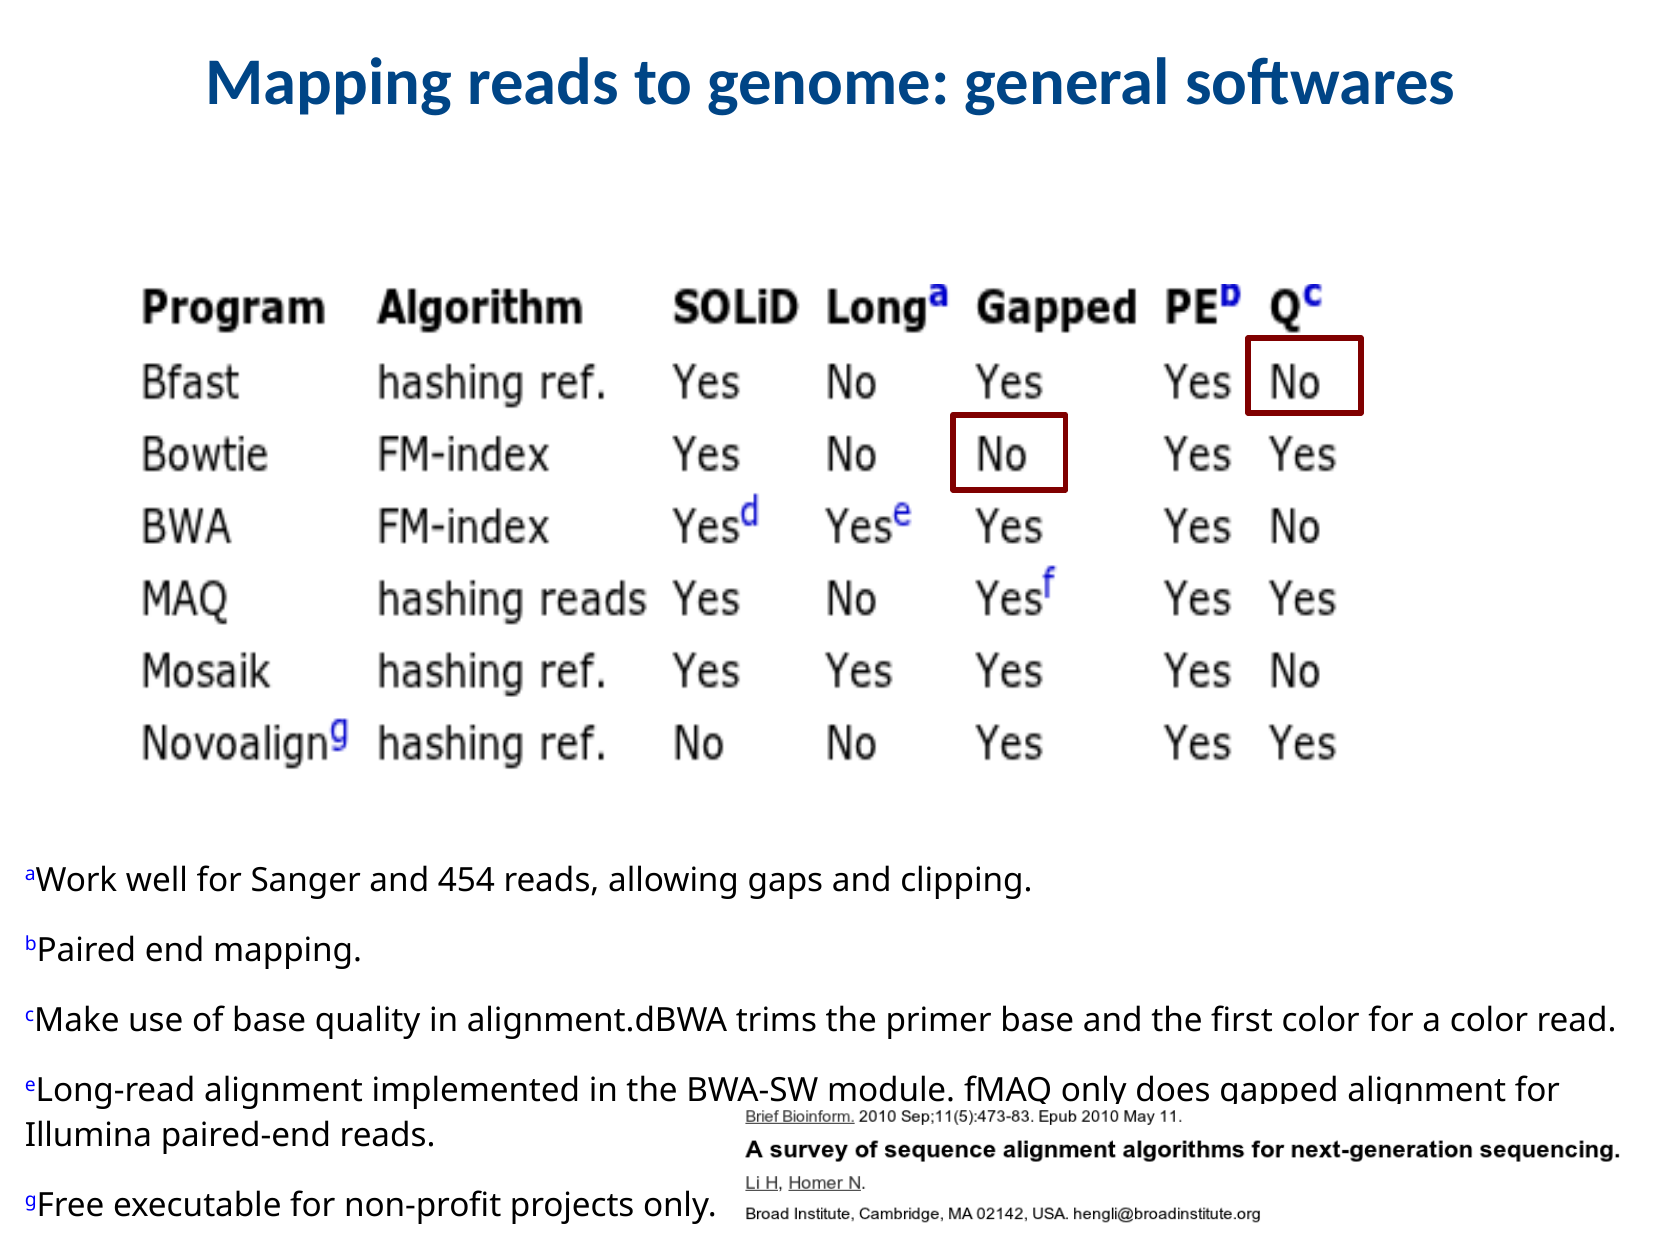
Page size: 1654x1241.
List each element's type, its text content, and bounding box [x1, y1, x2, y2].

picture [736, 1104, 1654, 1238]
text_box aWork well for Sanger and 454 reads, allowing gaps and clipping. bPaired end mapping. cMake use of base quality in alignment.dBWA trims the primer base and the first color for a color read. eLong-read alignment implemented in the BWA-SW module. fMAQ only does gapped alignment for Illumina paired-end reads. gFree executable for non-profit projects only. [10, 848, 1654, 1240]
title Mapping reads to genome: general softwares [86, 9, 1576, 166]
picture [1251, 341, 1358, 410]
picture [120, 284, 1358, 772]
